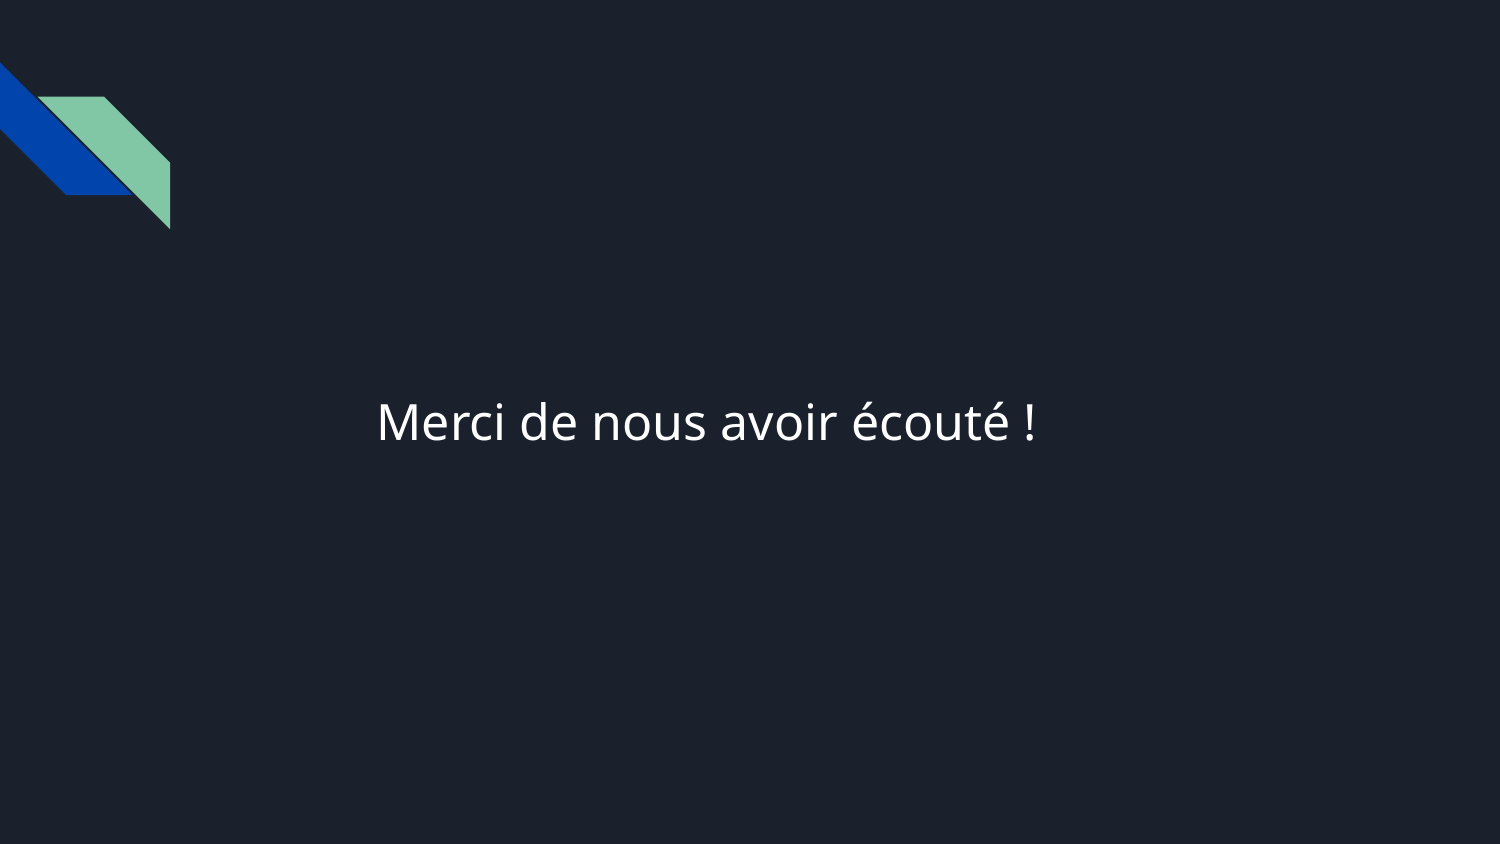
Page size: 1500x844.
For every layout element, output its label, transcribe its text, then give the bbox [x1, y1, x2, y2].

title Merci de nous avoir écouté ! [361, 375, 1500, 526]
